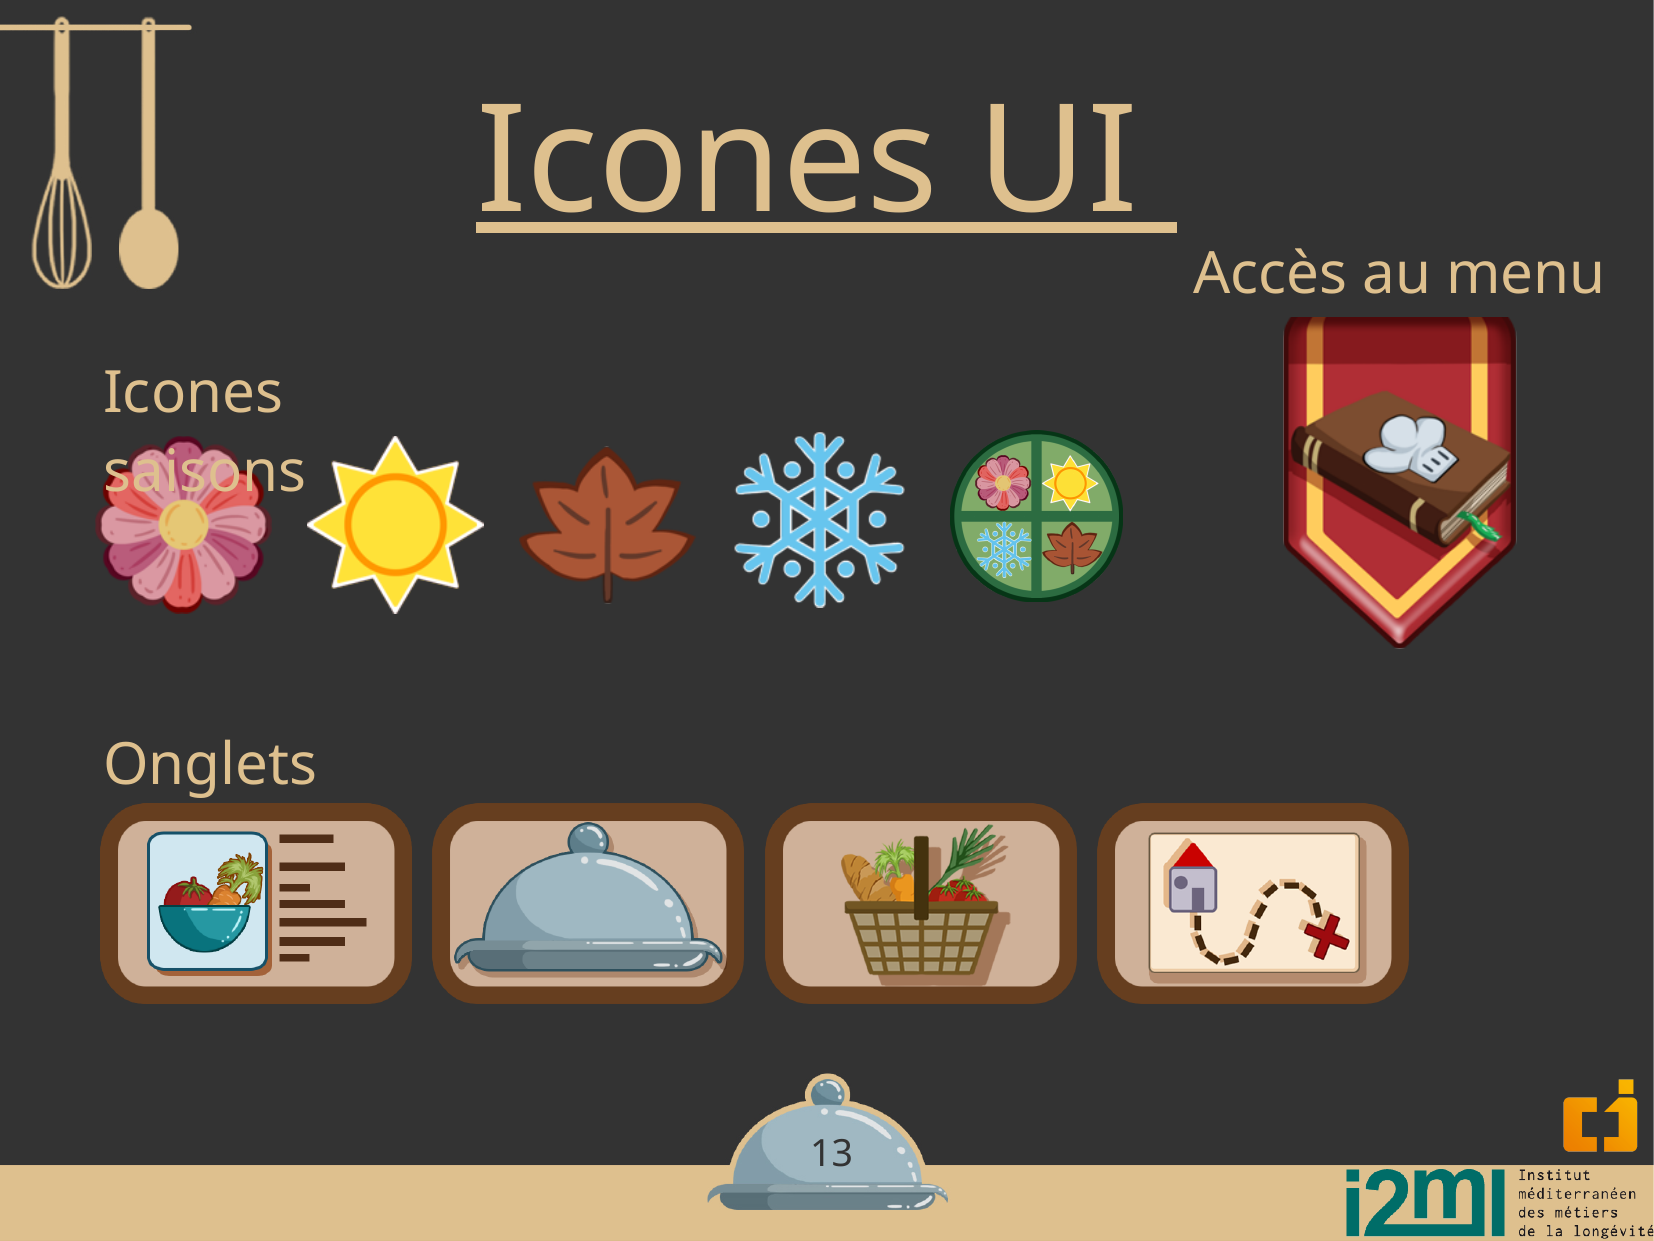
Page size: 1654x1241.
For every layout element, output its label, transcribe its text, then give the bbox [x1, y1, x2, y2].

title Icones UI [82, 49, 1571, 257]
picture [0, 0, 1654, 1241]
text_box Onglets [88, 714, 573, 796]
text_box Accès au menu [1145, 224, 1654, 371]
text_box Icones saisons [88, 342, 502, 424]
